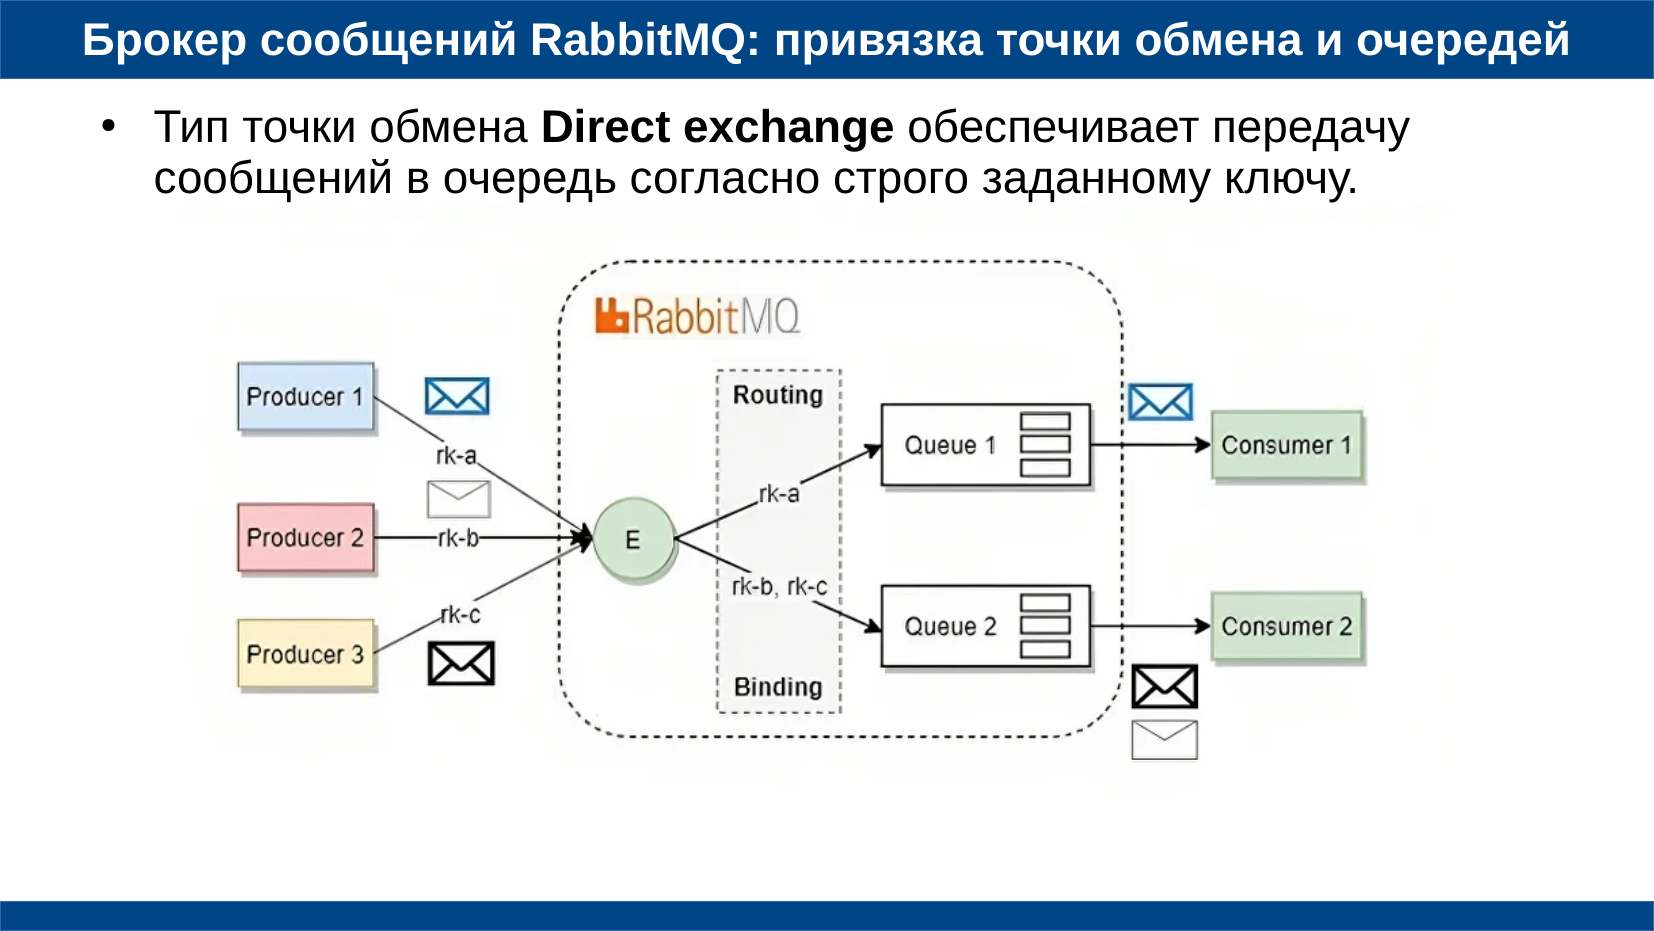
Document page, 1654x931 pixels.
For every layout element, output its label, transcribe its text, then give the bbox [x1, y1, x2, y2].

list Тип точки обмена Direct exchange обеспечивает передачу сообщений в очередь согласно строго заданному ключу. маршрутизации. [82, 101, 1571, 359]
picture [154, 204, 1456, 841]
title Брокер сообщений RabbitMQ: привязка точки обмена и очередей [0, 0, 1654, 79]
